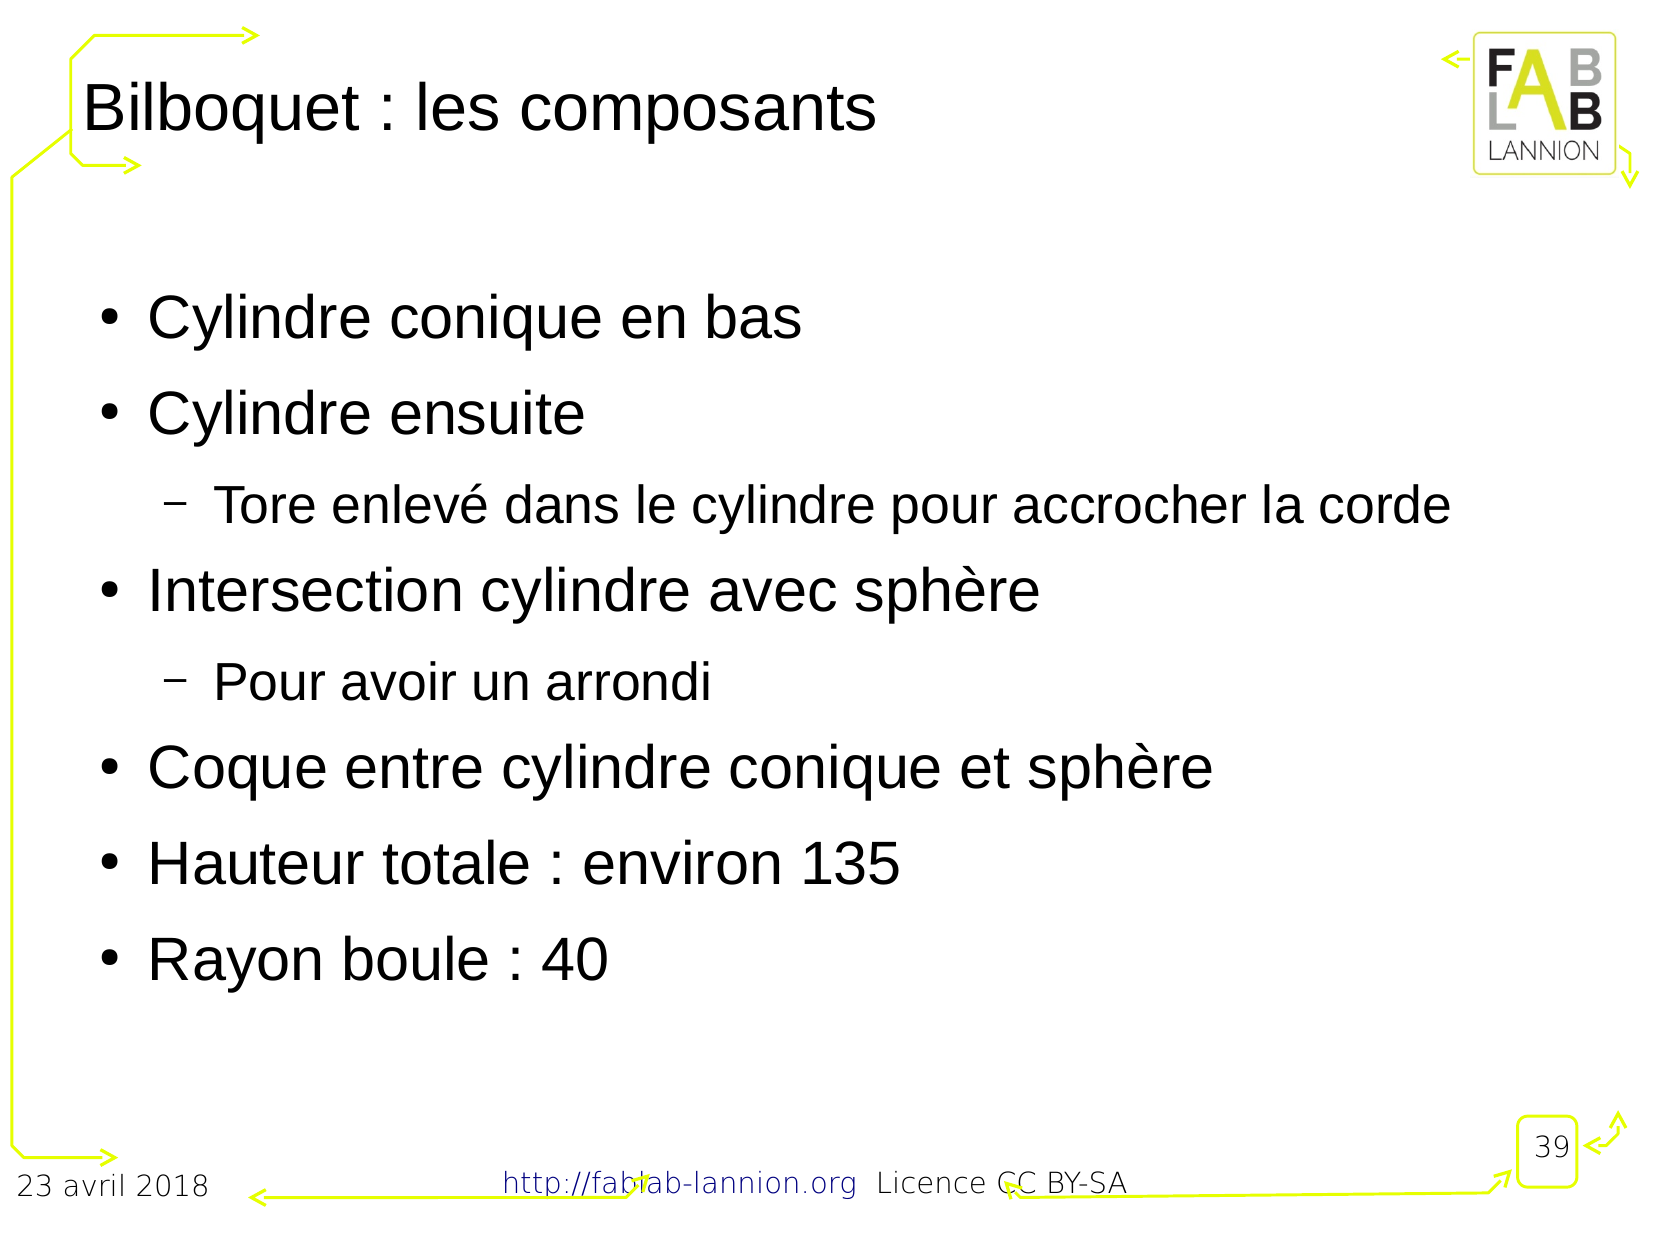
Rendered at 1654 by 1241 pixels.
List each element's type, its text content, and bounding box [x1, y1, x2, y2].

list Cylindre conique en bas Cylindre ensuite Tore enlevé dans le cylindre pour accrocher la corde Intersection cylindre avec sphère Pour avoir un arrondi Coque entre cylindre conique et sphère Hauteur totale : environ 135 Rayon boule : 40 [82, 283, 1571, 1003]
picture [1470, 29, 1619, 178]
title Bilboquet : les composants [82, 49, 1441, 166]
